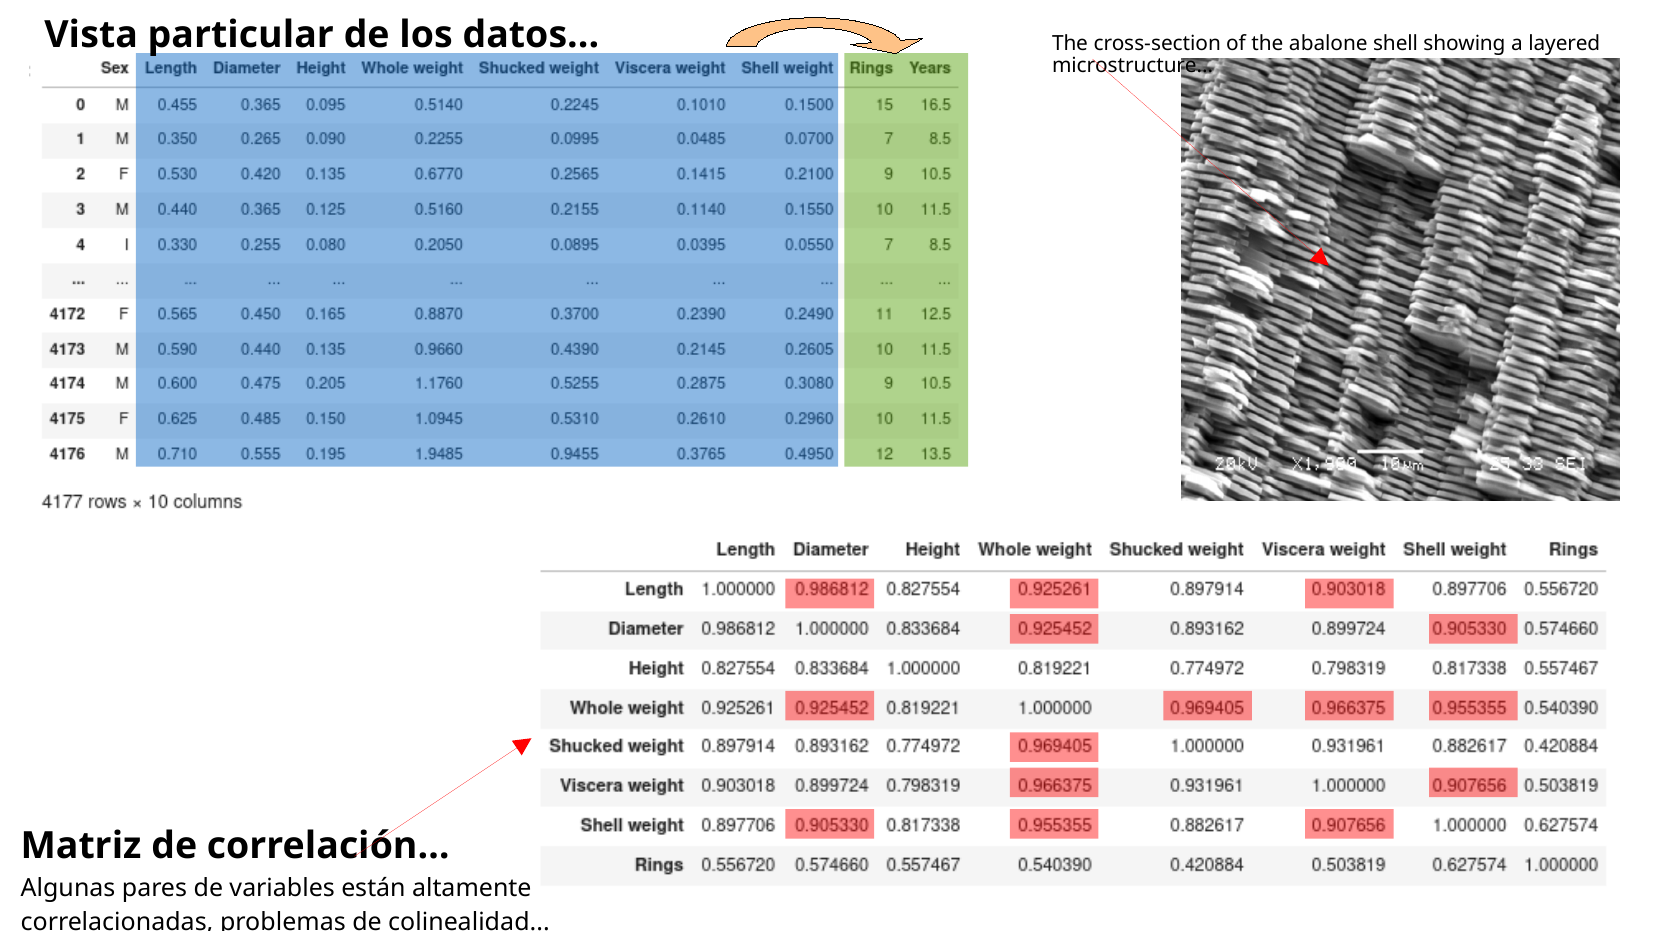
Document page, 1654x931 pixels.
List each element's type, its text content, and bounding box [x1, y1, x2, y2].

text_box [1429, 614, 1518, 644]
text_box [785, 578, 875, 609]
text_box [1163, 690, 1252, 721]
text_box [1305, 690, 1394, 721]
text_box [1009, 732, 1099, 762]
text_box [1305, 578, 1394, 609]
text_box [1305, 809, 1394, 839]
text_box [135, 53, 839, 467]
text_box The cross-section of the abalone shell showing a layered microstructure... [1037, 20, 1625, 60]
text_box [1009, 809, 1099, 839]
text_box [785, 809, 875, 839]
text_box [1009, 767, 1099, 798]
picture [29, 47, 969, 520]
text_box Vista particular de los datos... [29, 0, 727, 57]
text_box [1429, 767, 1518, 798]
text_box [727, 17, 969, 467]
picture [1181, 60, 1620, 501]
text_box [1009, 578, 1099, 609]
text_box [1429, 690, 1518, 721]
picture [899, 47, 969, 53]
text_box [785, 690, 875, 721]
text_box Matriz de correlación… Algunas pares de variables están altamente correlacionadas, problemas de colinealidad... [5, 811, 703, 925]
text_box [1009, 614, 1099, 644]
picture [531, 531, 1618, 901]
